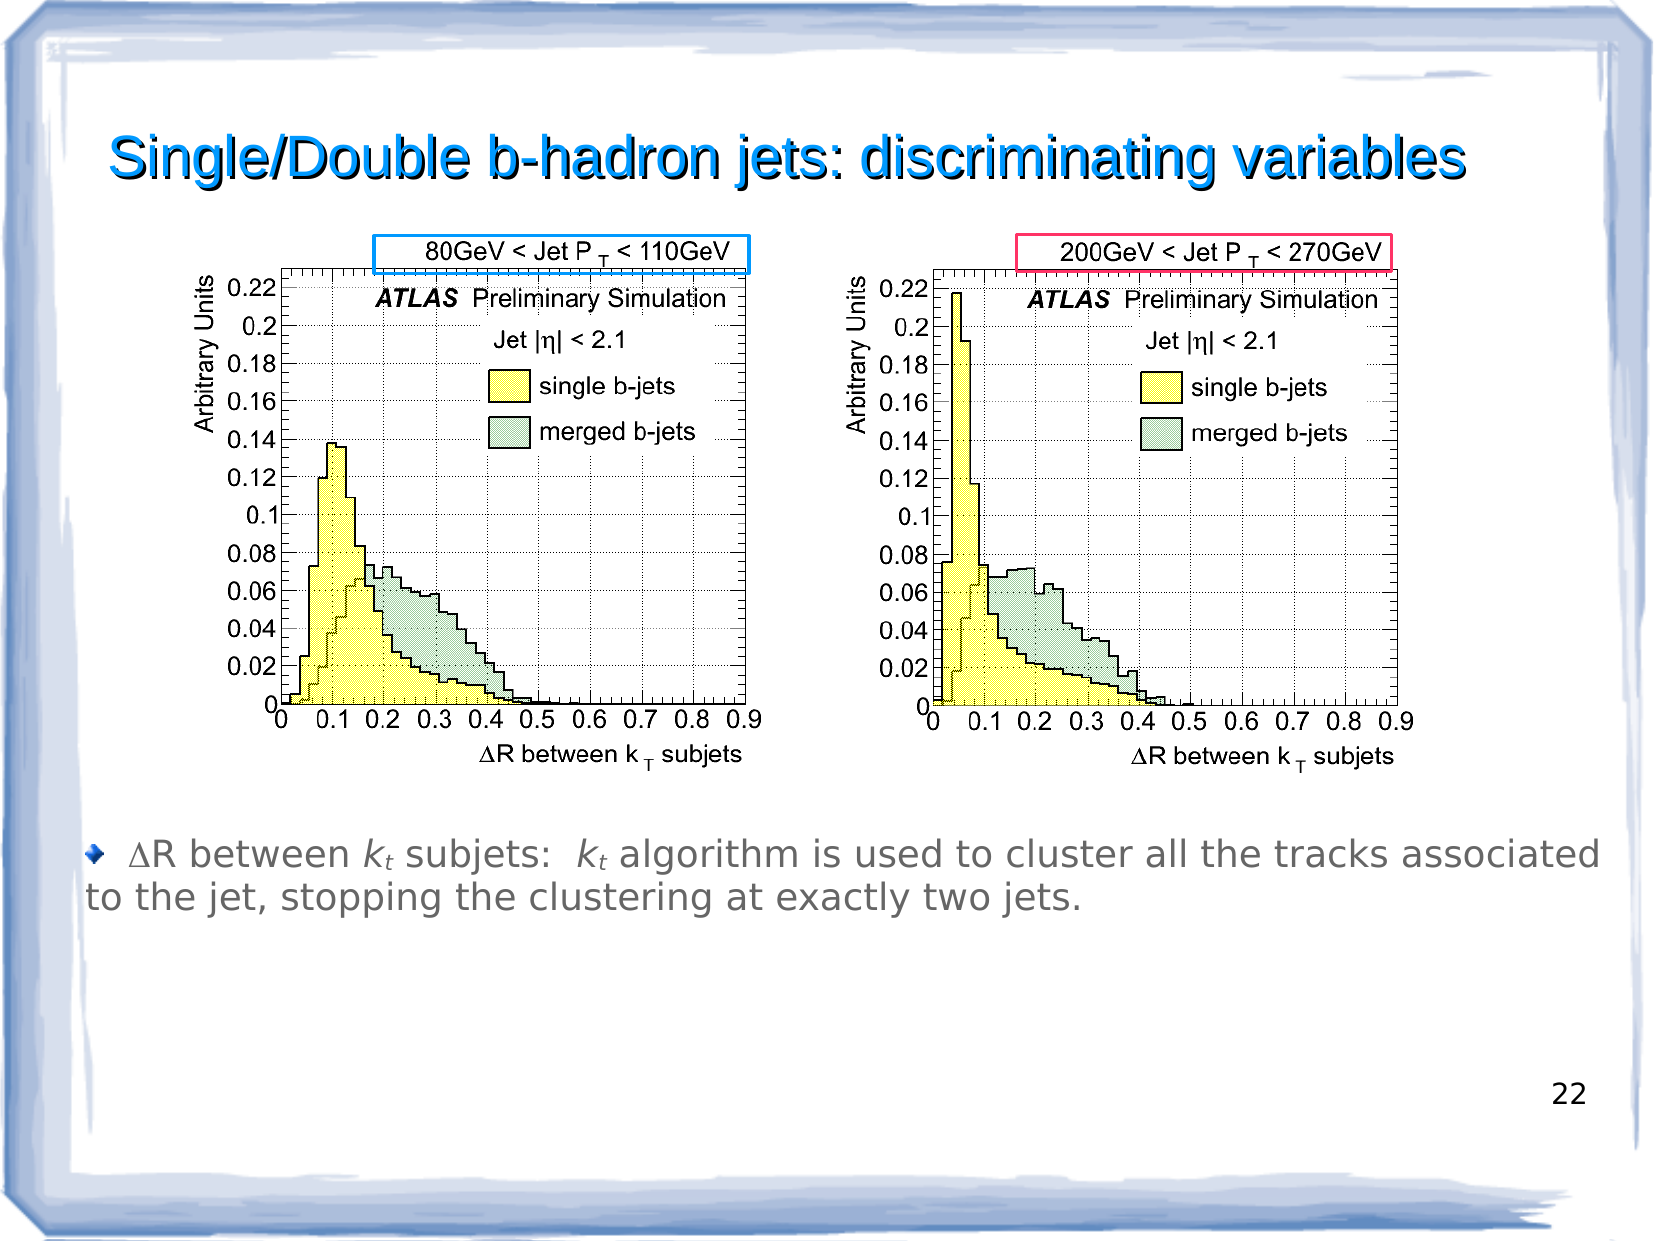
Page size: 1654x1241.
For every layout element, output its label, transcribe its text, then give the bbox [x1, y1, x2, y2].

text_box DR between kt subjets: kt algorithm is used to cluster all the tracks associated to the jet, stopping the clustering at exactly two jets. [70, 825, 1653, 955]
title Single/Double b-hadron jets: discriminating variables [107, 83, 1491, 230]
picture [0, 0, 1654, 1241]
